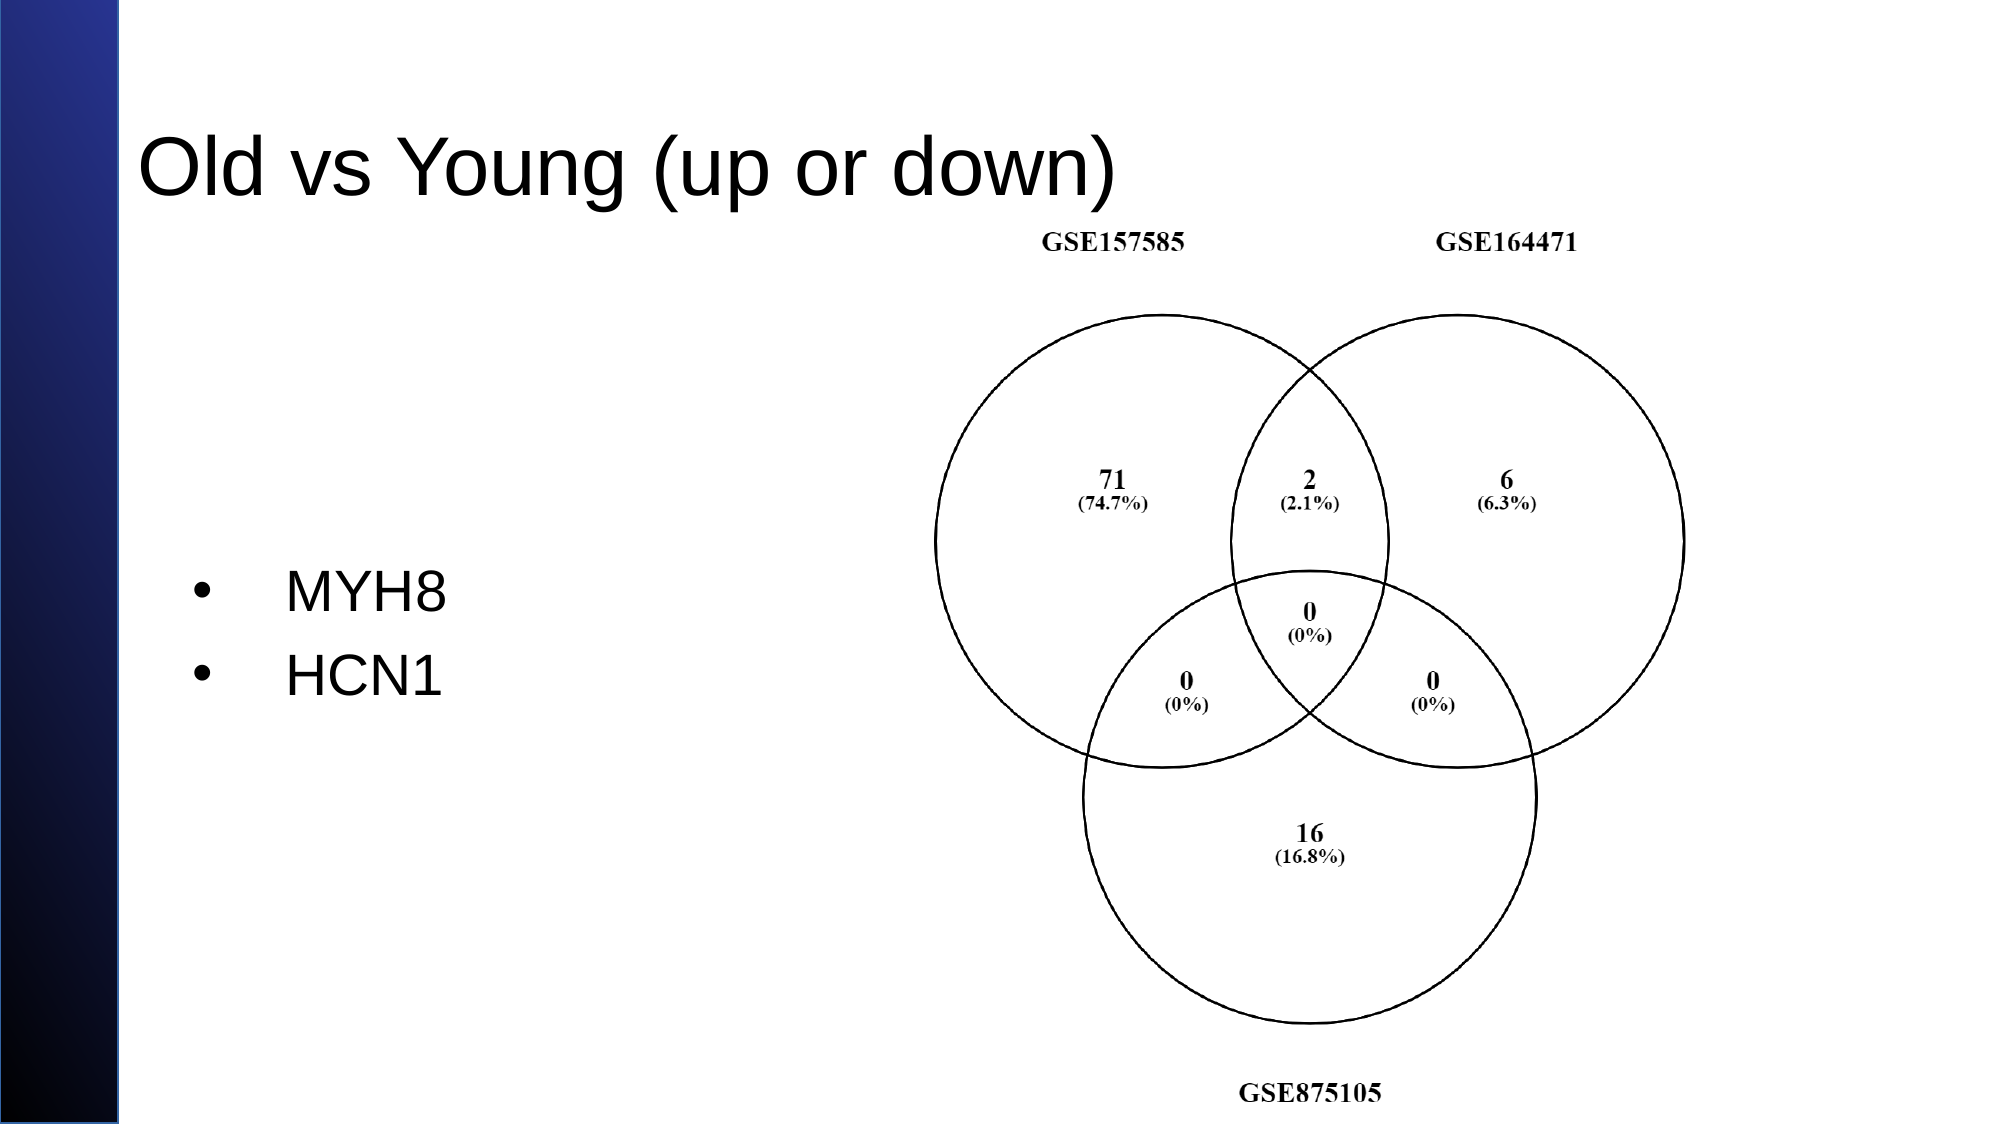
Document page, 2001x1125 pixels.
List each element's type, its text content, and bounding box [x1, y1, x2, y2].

text_box [0, 0, 118, 1123]
text_box MYH8 HCN1 [192, 561, 1034, 718]
text_box Old vs Young (up or down) [137, 59, 1863, 277]
picture [817, 277, 1802, 1125]
